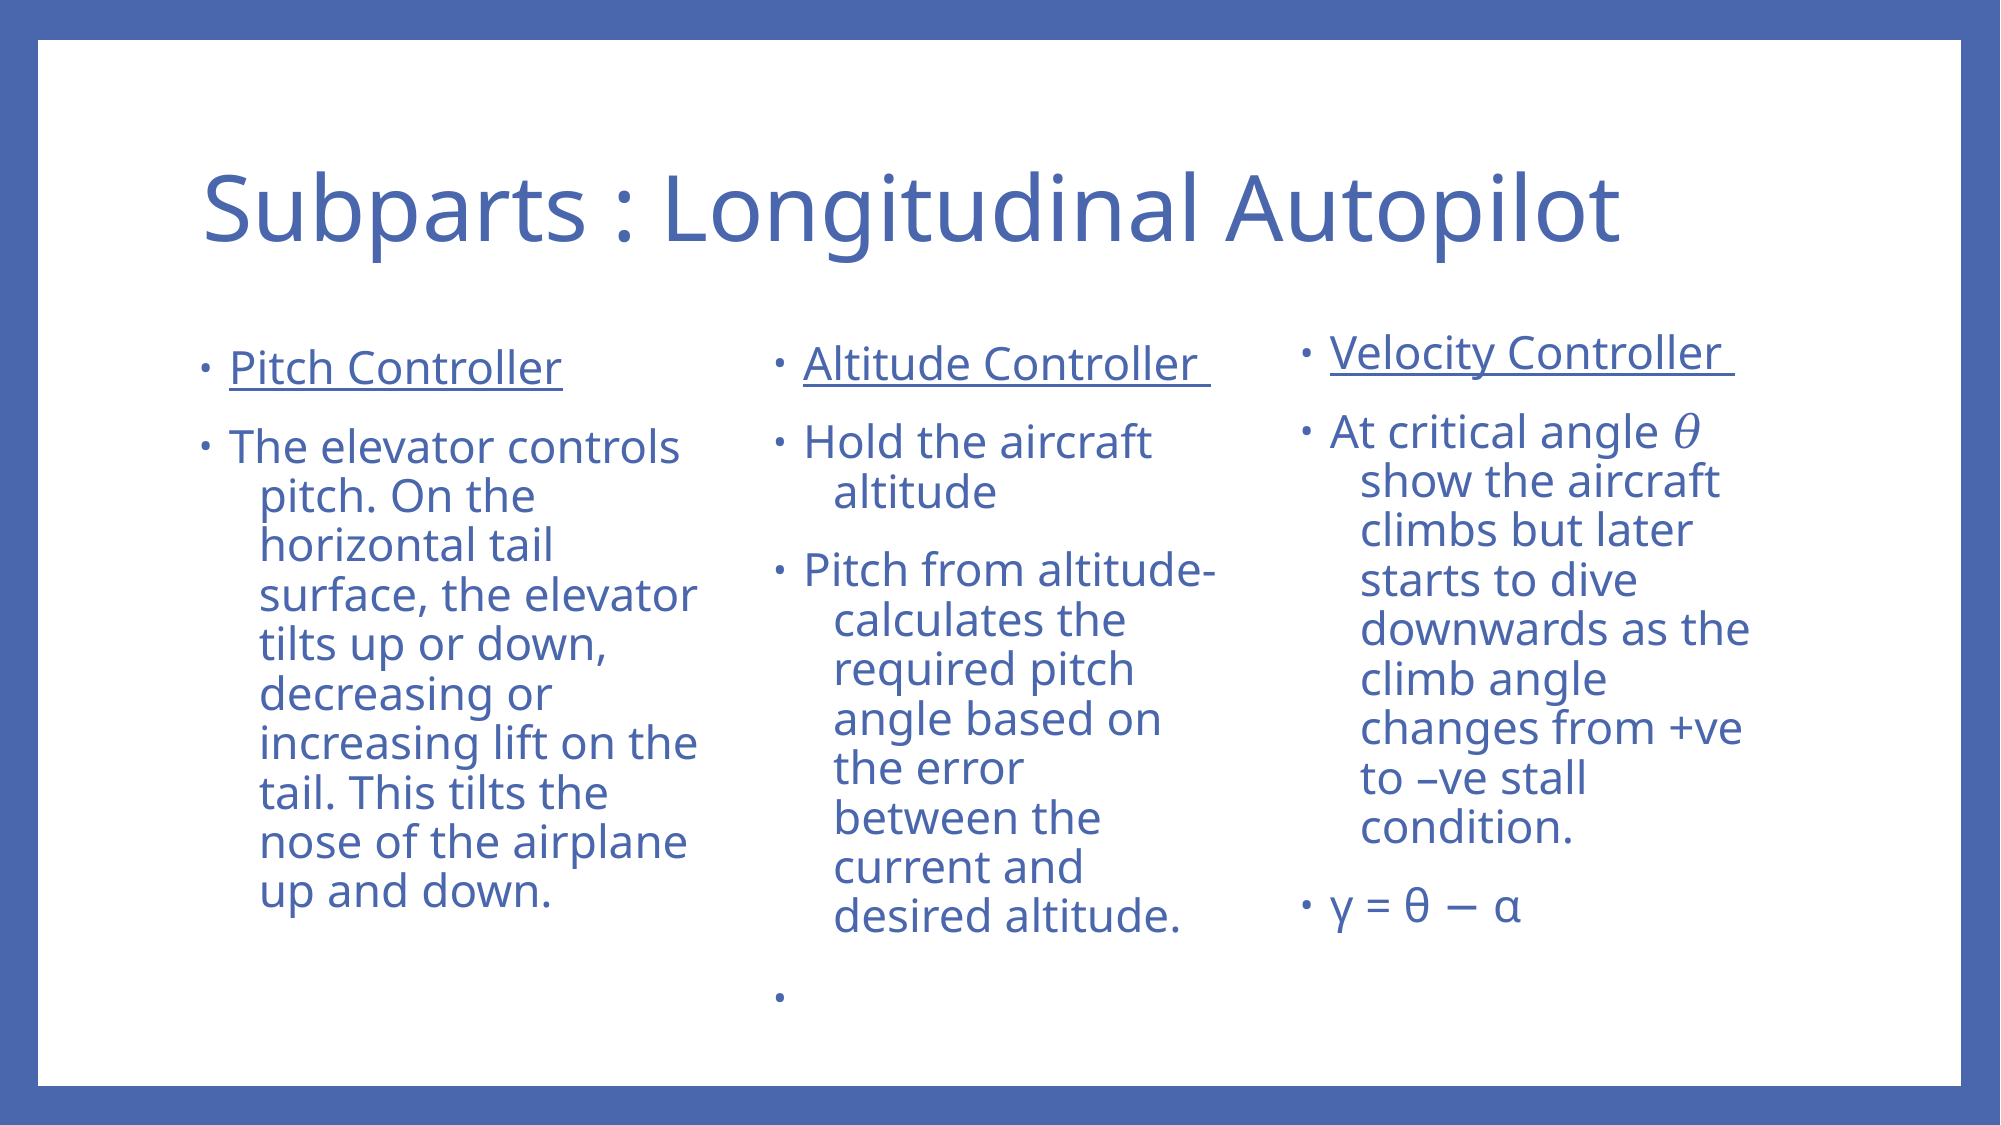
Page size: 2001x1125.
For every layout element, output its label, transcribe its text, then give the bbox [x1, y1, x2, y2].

list Pitch Controller The elevator controls pitch. On the horizontal tail surface, the elevator tilts up or down, decreasing or increasing lift on the tail. This tilts the nose of the airplane up and down. [168, 337, 715, 998]
text_box Velocity Controller At critical angle 𝜃 show the aircraft climbs but later starts to dive downwards as the climb angle changes from +ve to –ve stall condition. γ = θ − α [1269, 322, 1781, 983]
title Subparts : Longitudinal Autopilot [187, 99, 1808, 323]
list Altitude Controller Hold the aircraft altitude Pitch from altitude- calculates the required pitch angle based on the error between the current and desired altitude. [743, 333, 1238, 994]
